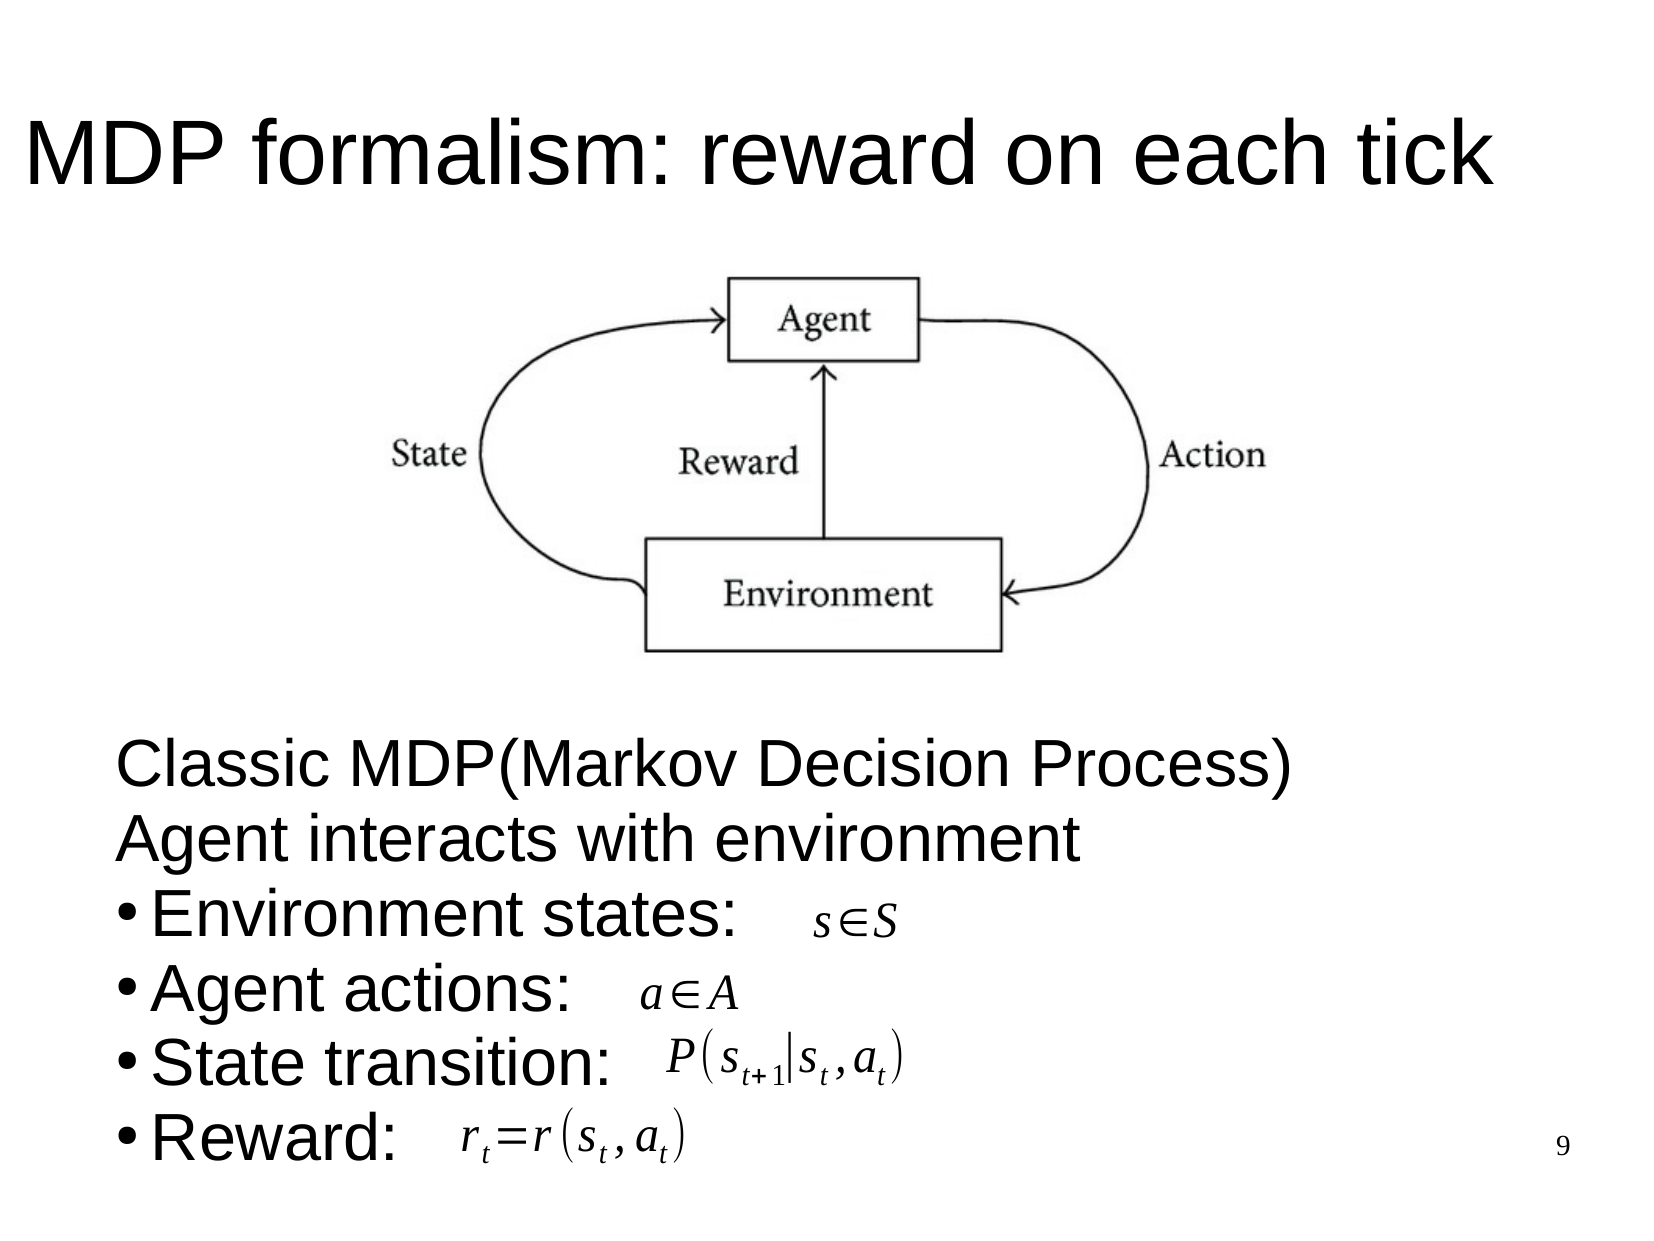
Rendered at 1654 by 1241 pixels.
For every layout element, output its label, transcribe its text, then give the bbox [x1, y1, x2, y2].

picture [360, 246, 1298, 684]
title MDP formalism: reward on each tick [23, 49, 1512, 257]
text_box Classic MDP(Markov Decision Process) Agent interacts with environment Environment states: Agent actions: State transition: Reward: [79, 726, 1501, 1175]
chart [651, 1024, 919, 1091]
chart [448, 1103, 700, 1170]
